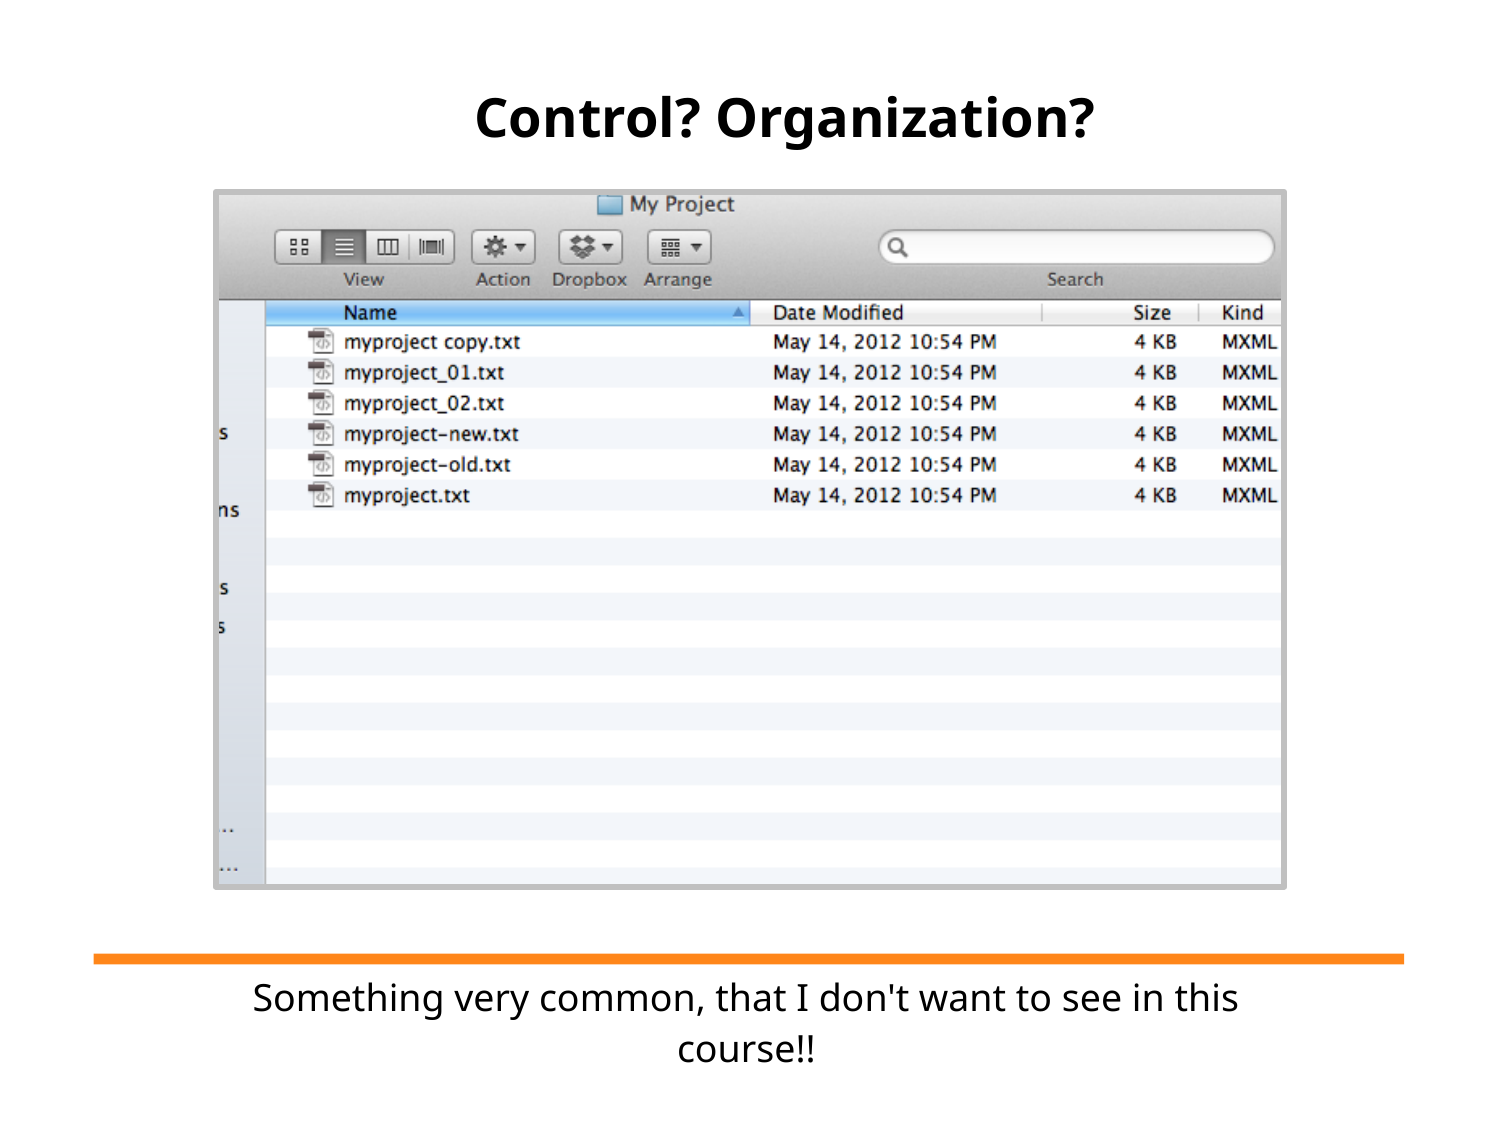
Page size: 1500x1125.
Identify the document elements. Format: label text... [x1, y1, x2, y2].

title Control? Organization? [110, 44, 1461, 188]
text_box Something very common, that I don't want to see in this course!! [182, 963, 1311, 1023]
picture [0, 0, 1500, 1125]
